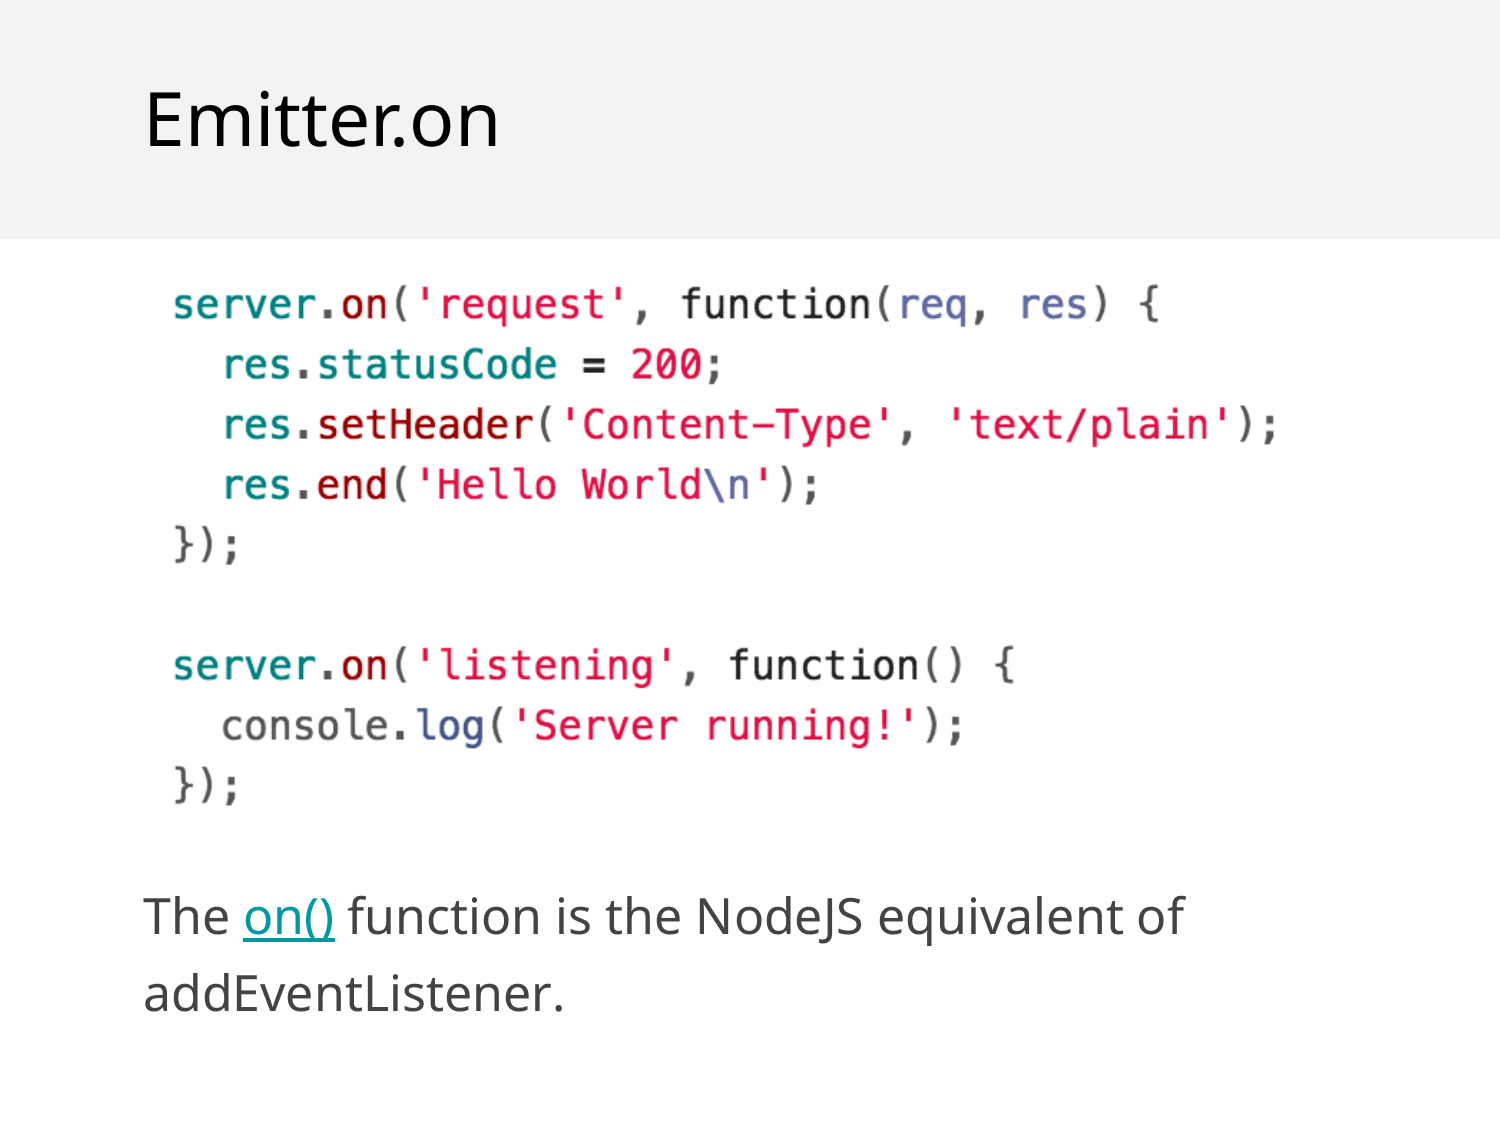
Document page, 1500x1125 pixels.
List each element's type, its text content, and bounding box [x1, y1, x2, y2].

picture [143, 257, 1315, 846]
list The on() function is the NodeJS equivalent of addEventListener. [128, 859, 1372, 1027]
title Emitter.on [128, 56, 1372, 183]
